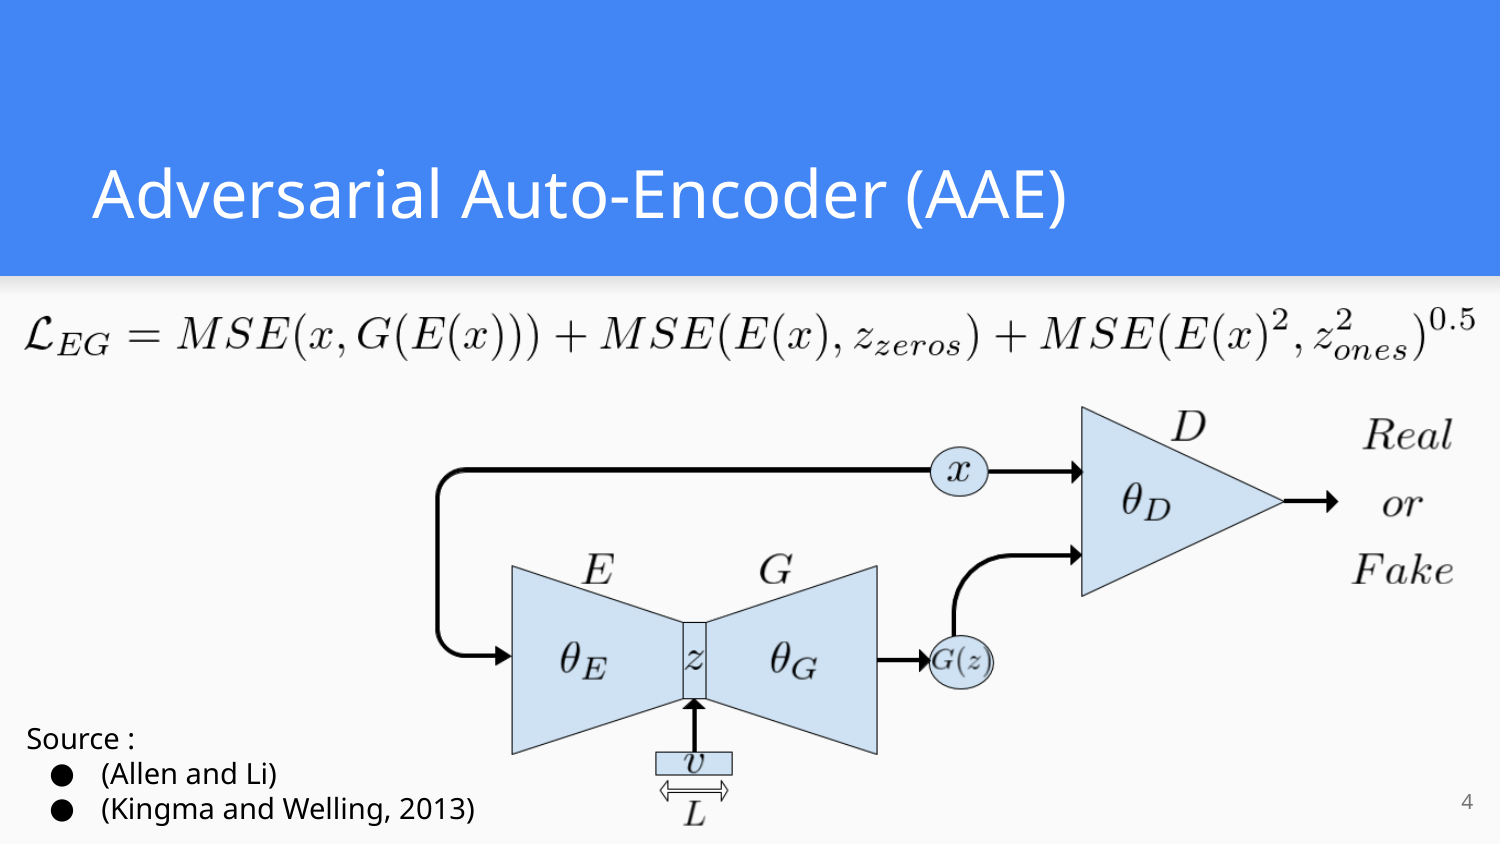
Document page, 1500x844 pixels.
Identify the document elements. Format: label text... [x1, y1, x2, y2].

slide_number <number> [1398, 770, 1489, 835]
picture [24, 307, 1475, 361]
text_box Source : (Allen and Li) (Kingma and Welling, 2013) [11, 705, 493, 755]
picture [431, 404, 1455, 829]
title Adversarial Auto-Encoder (AAE) [77, 121, 1427, 248]
